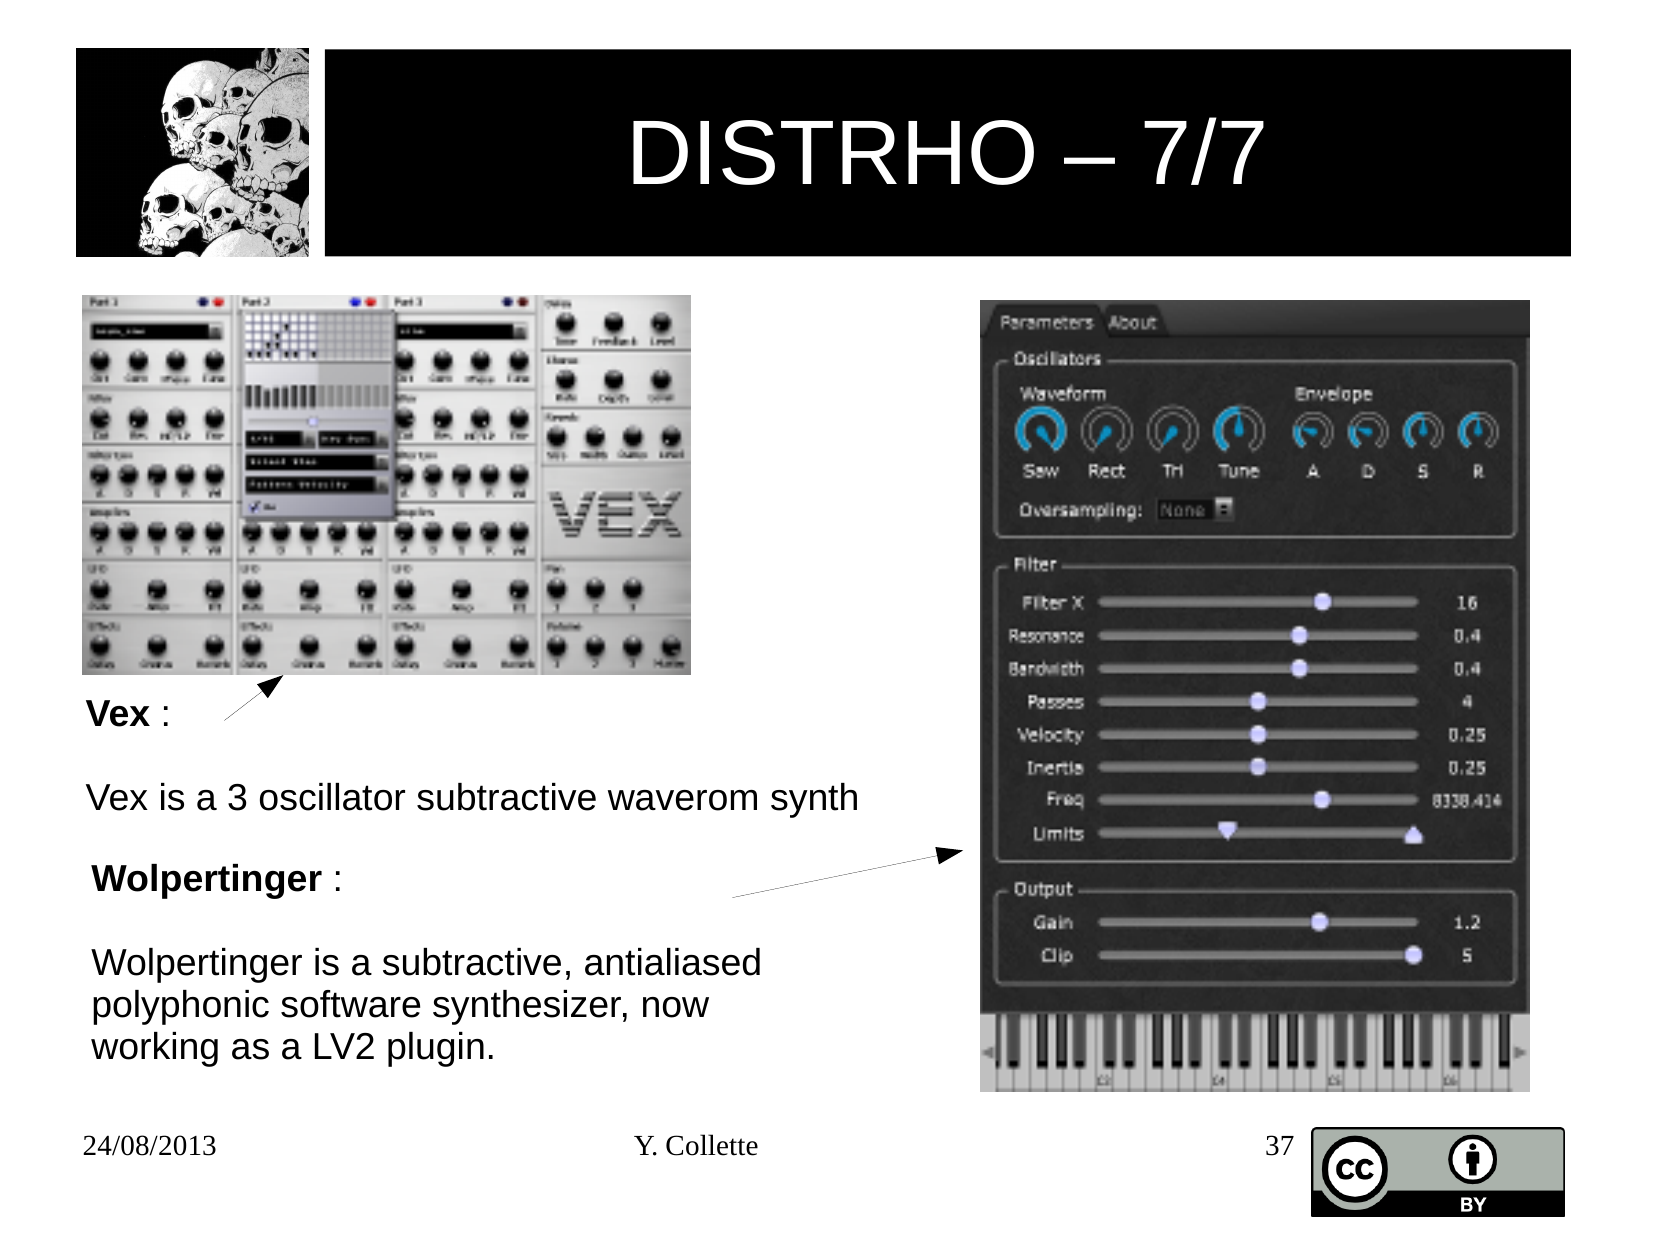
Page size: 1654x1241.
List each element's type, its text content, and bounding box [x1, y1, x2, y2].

title DISTRHO – 7/7 [324, 49, 1571, 257]
text_box Wolpertinger : Wolpertinger is a subtractive, antialiased polyphonic software synthesizer, now working as a LV2 plugin. [76, 850, 845, 1076]
picture [76, 48, 309, 257]
picture [980, 300, 1530, 1092]
picture [82, 295, 691, 676]
picture [1311, 1127, 1565, 1217]
text_box Vex : Vex is a 3 oscillator subtractive waverom synth [70, 685, 952, 826]
